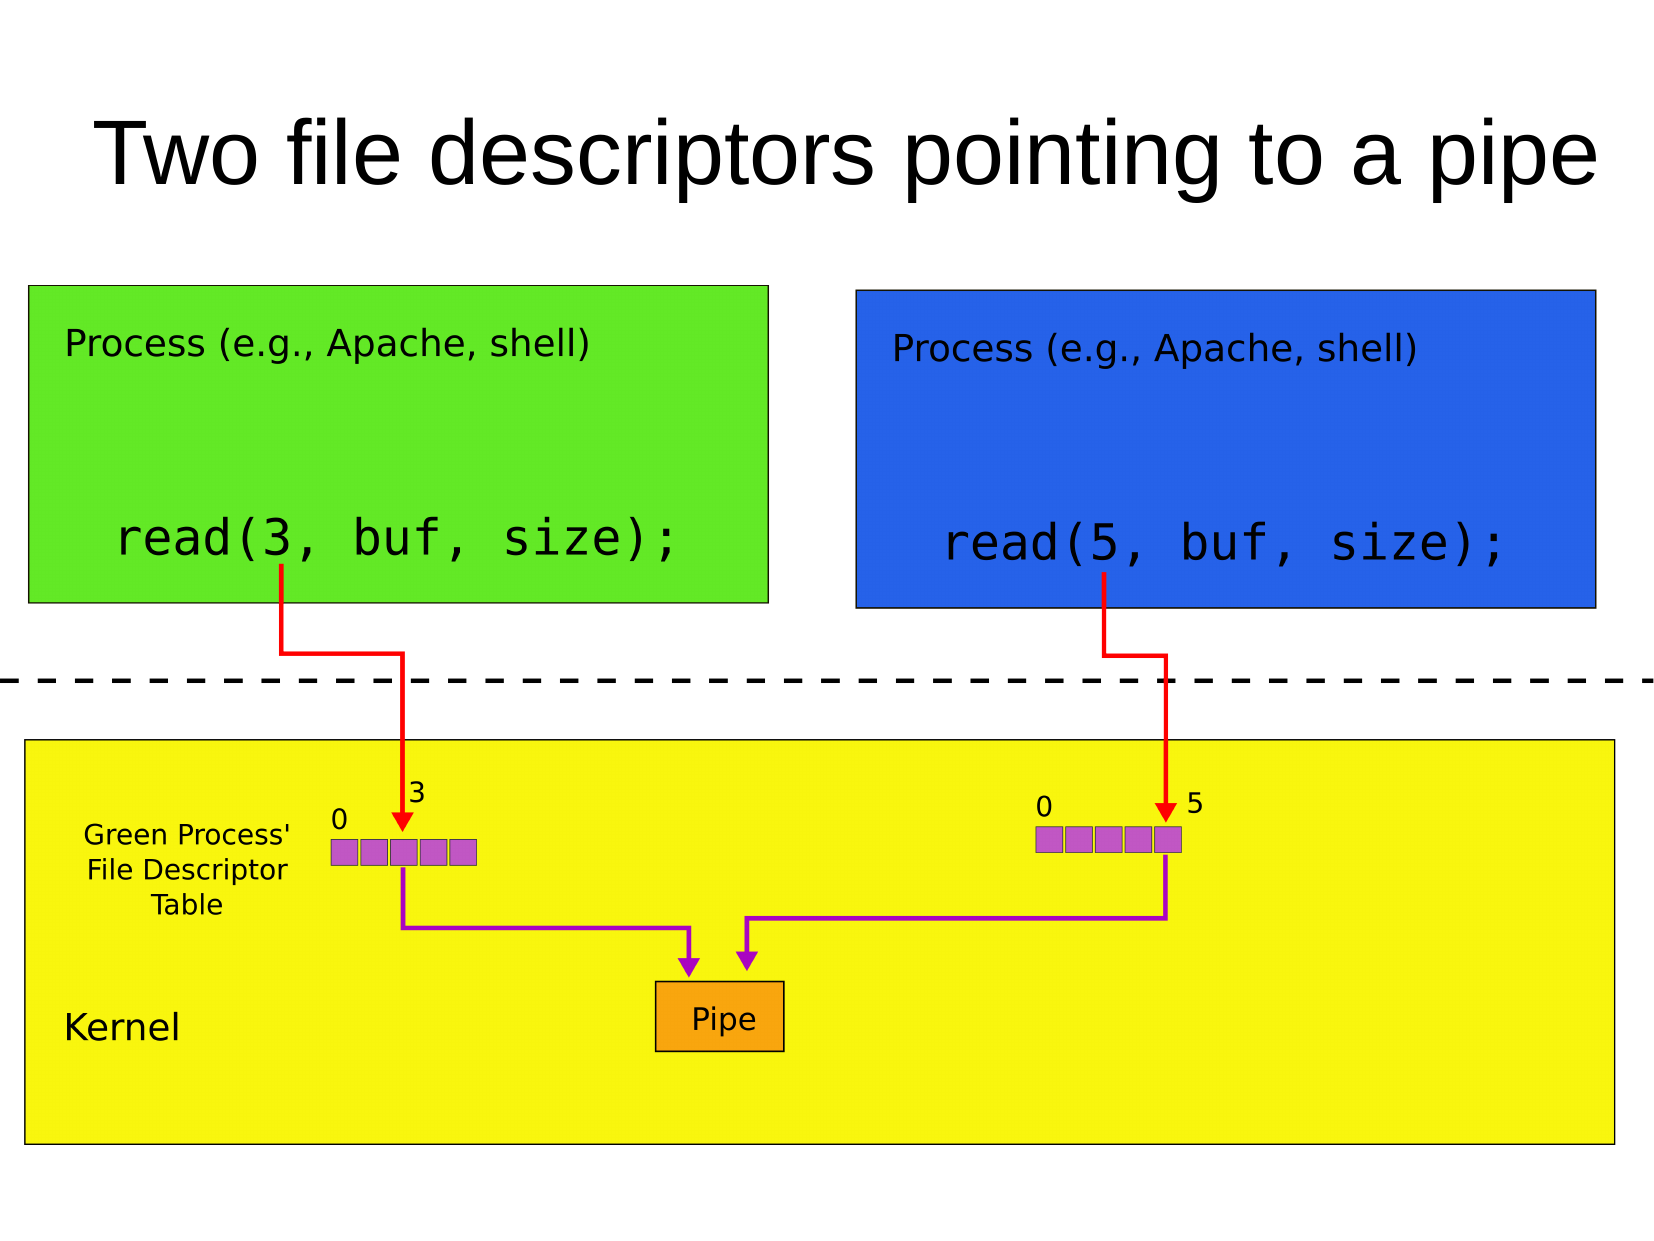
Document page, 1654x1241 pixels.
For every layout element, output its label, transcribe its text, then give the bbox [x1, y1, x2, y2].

title Two file descriptors pointing to a pipe [82, 49, 1613, 257]
picture [0, 285, 1654, 1145]
